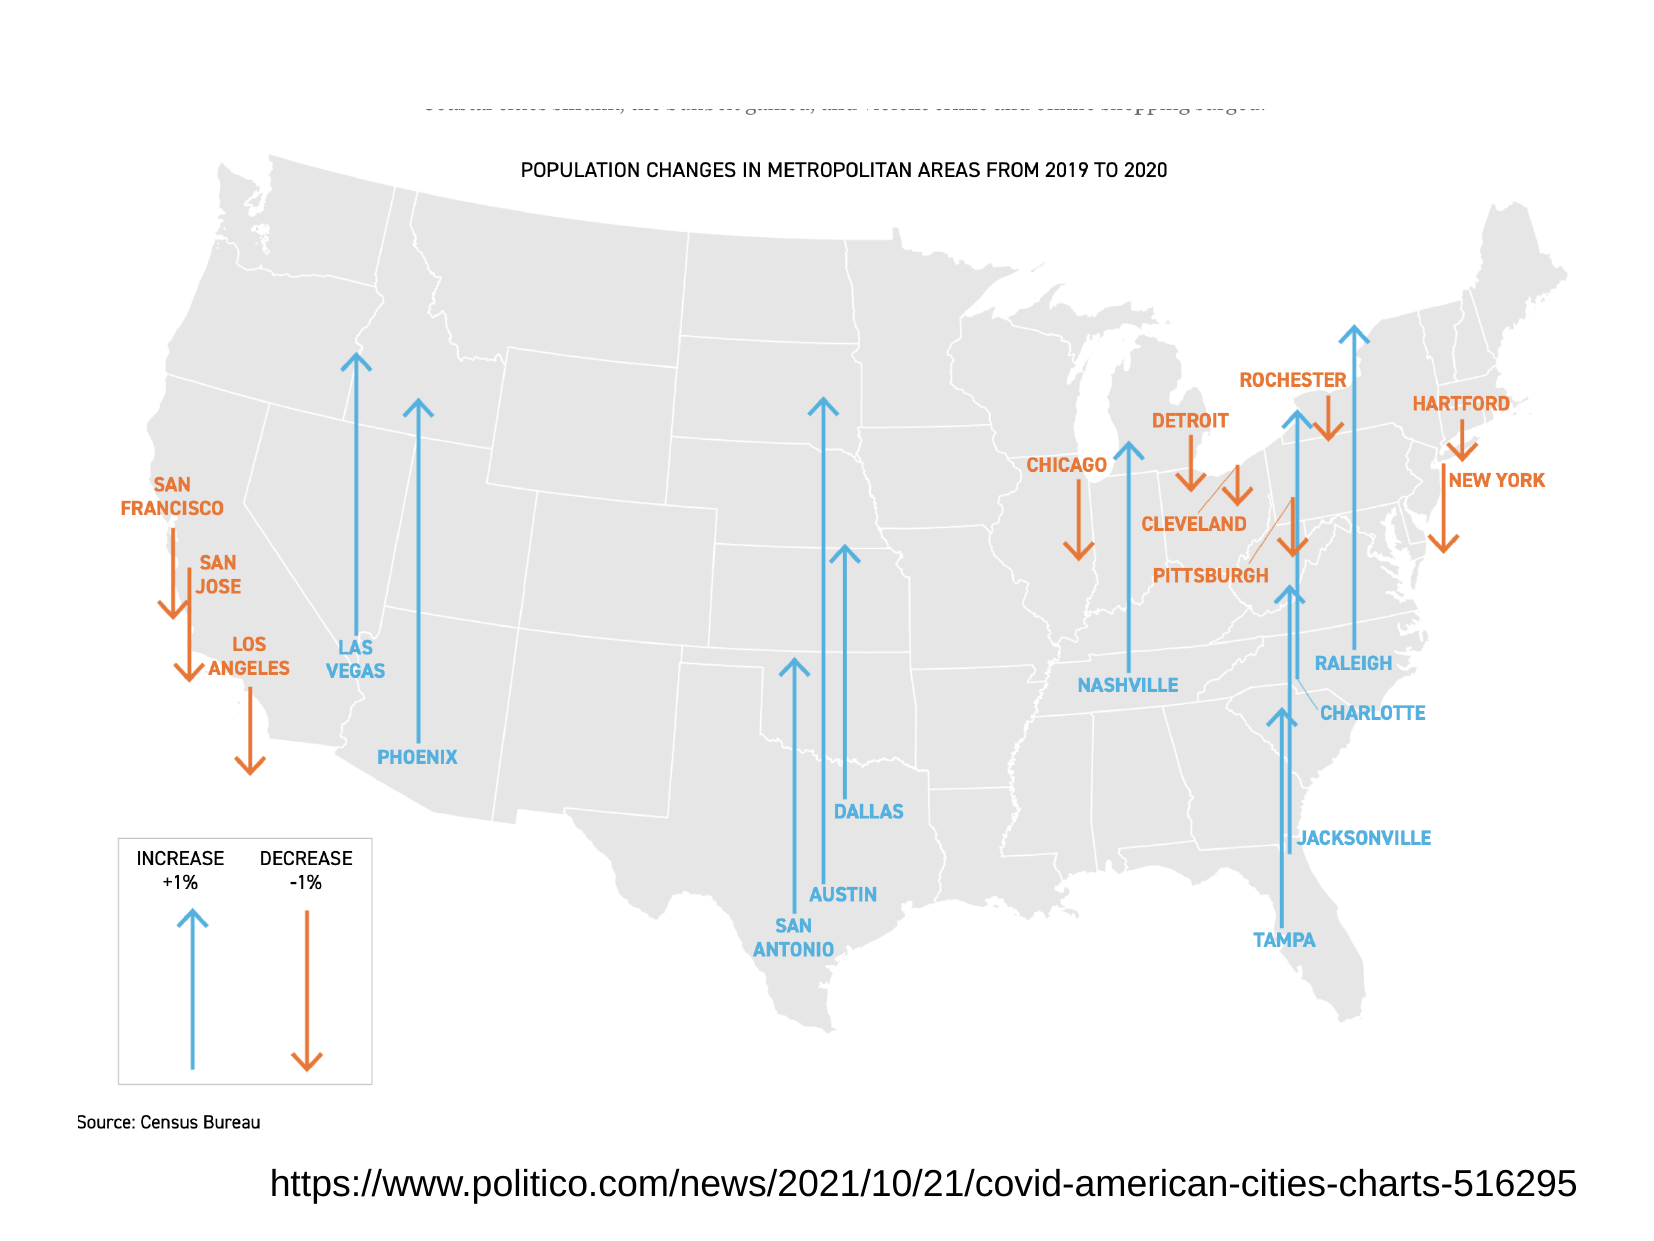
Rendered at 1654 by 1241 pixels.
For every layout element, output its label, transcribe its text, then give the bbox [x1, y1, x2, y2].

picture [11, 109, 1654, 1141]
text_box https://www.politico.com/news/2021/10/21/covid-american-cities-charts-516295 [255, 1155, 1598, 1212]
